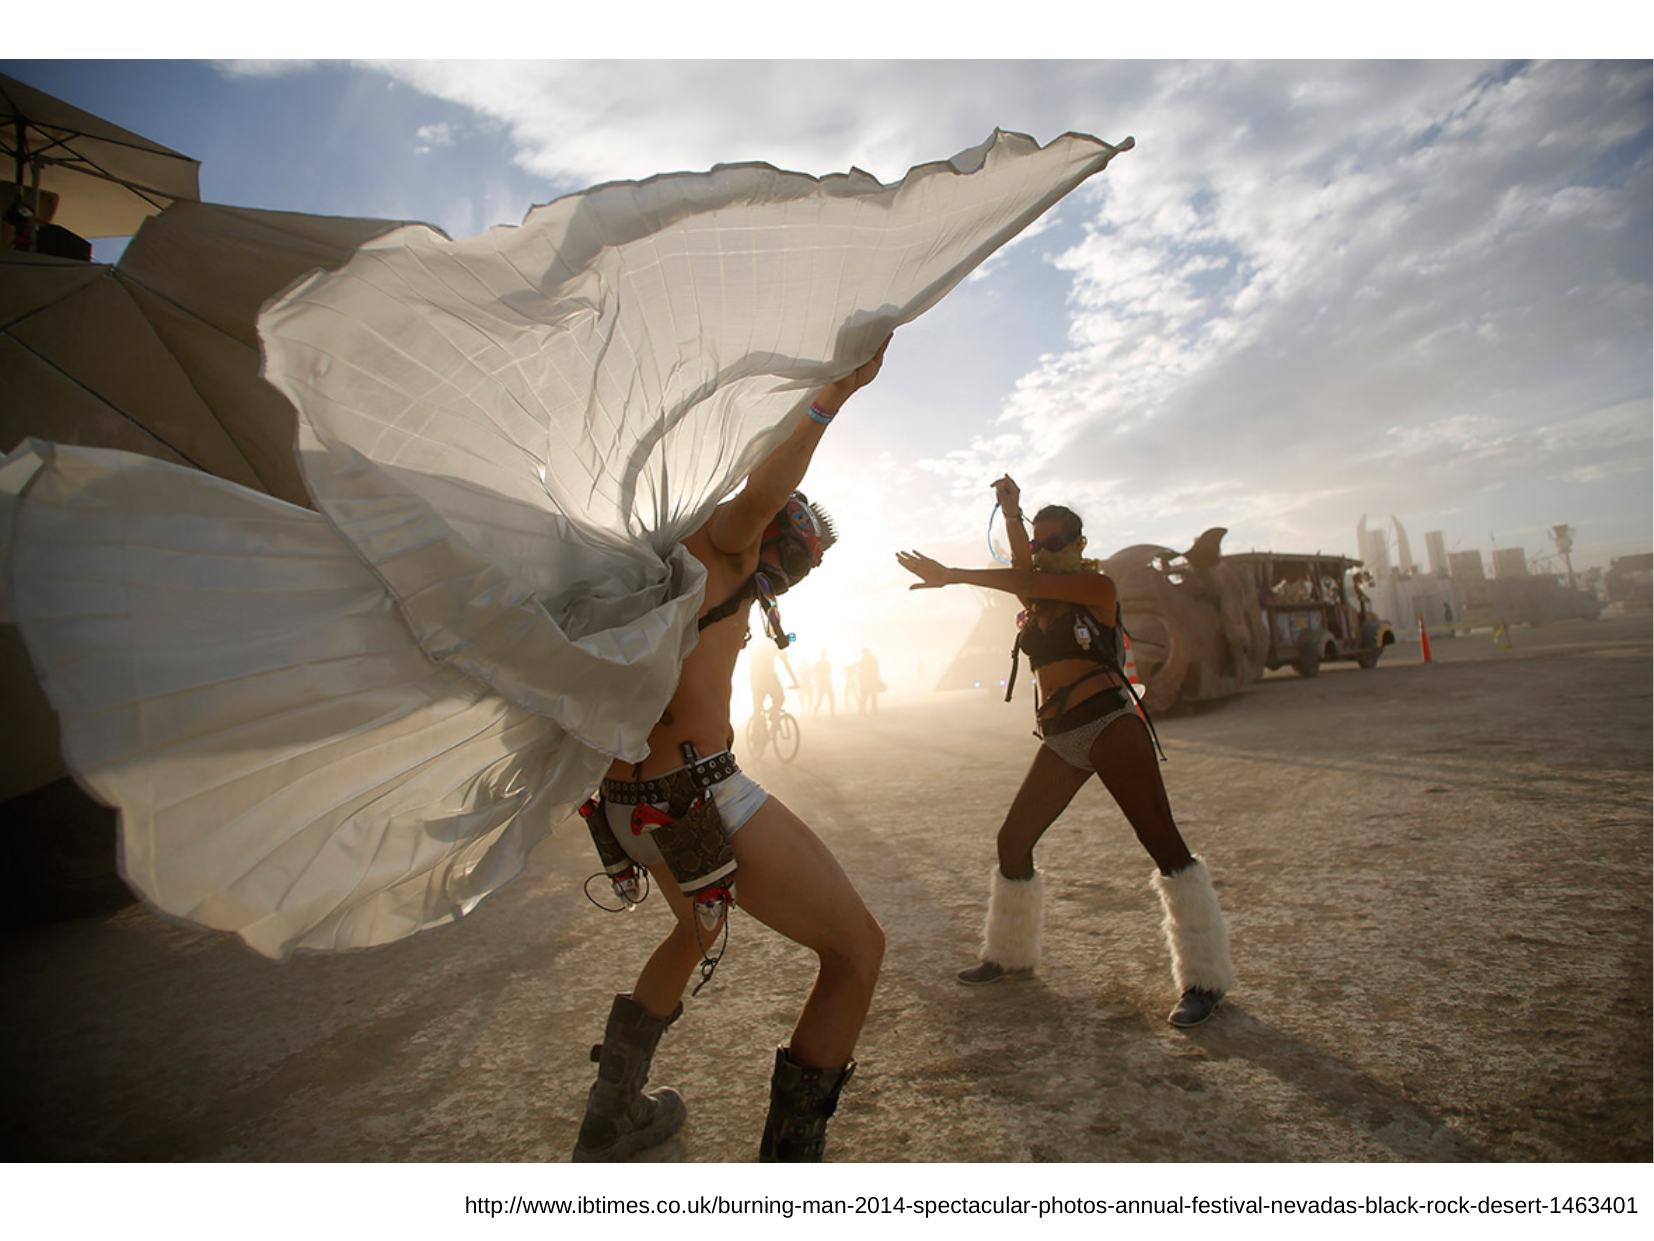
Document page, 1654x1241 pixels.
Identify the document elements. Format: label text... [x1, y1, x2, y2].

text_box http://www.ibtimes.co.uk/burning-man-2014-spectacular-photos-annual-festival-nevadas-black-rock-desert-1463401 [450, 1185, 1654, 1241]
picture [0, 59, 1654, 1163]
